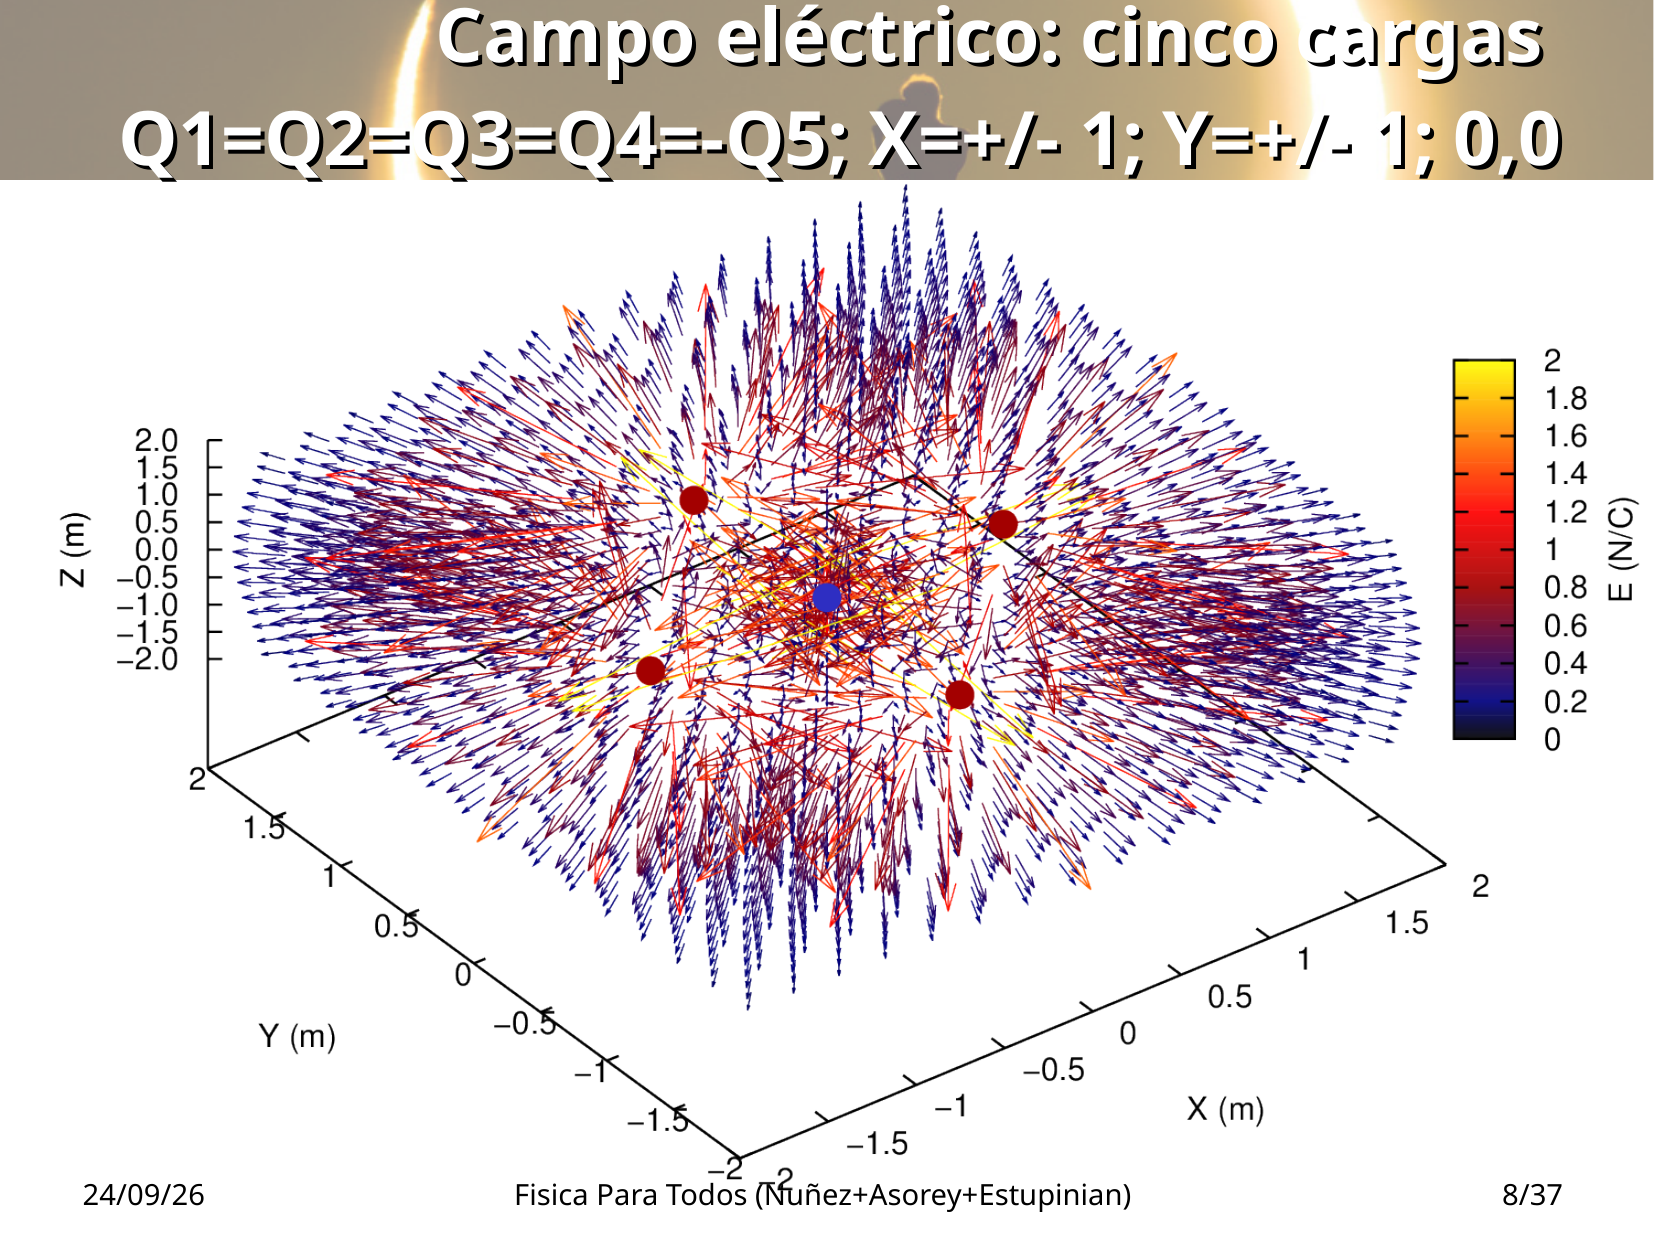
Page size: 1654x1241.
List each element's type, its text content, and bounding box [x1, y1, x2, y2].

title Campo eléctrico: cinco cargas Q1=Q2=Q3=Q4=-Q5; X=+/- 1; Y=+/- 1; 0,0 [75, 0, 1564, 89]
picture [0, 0, 1654, 1241]
